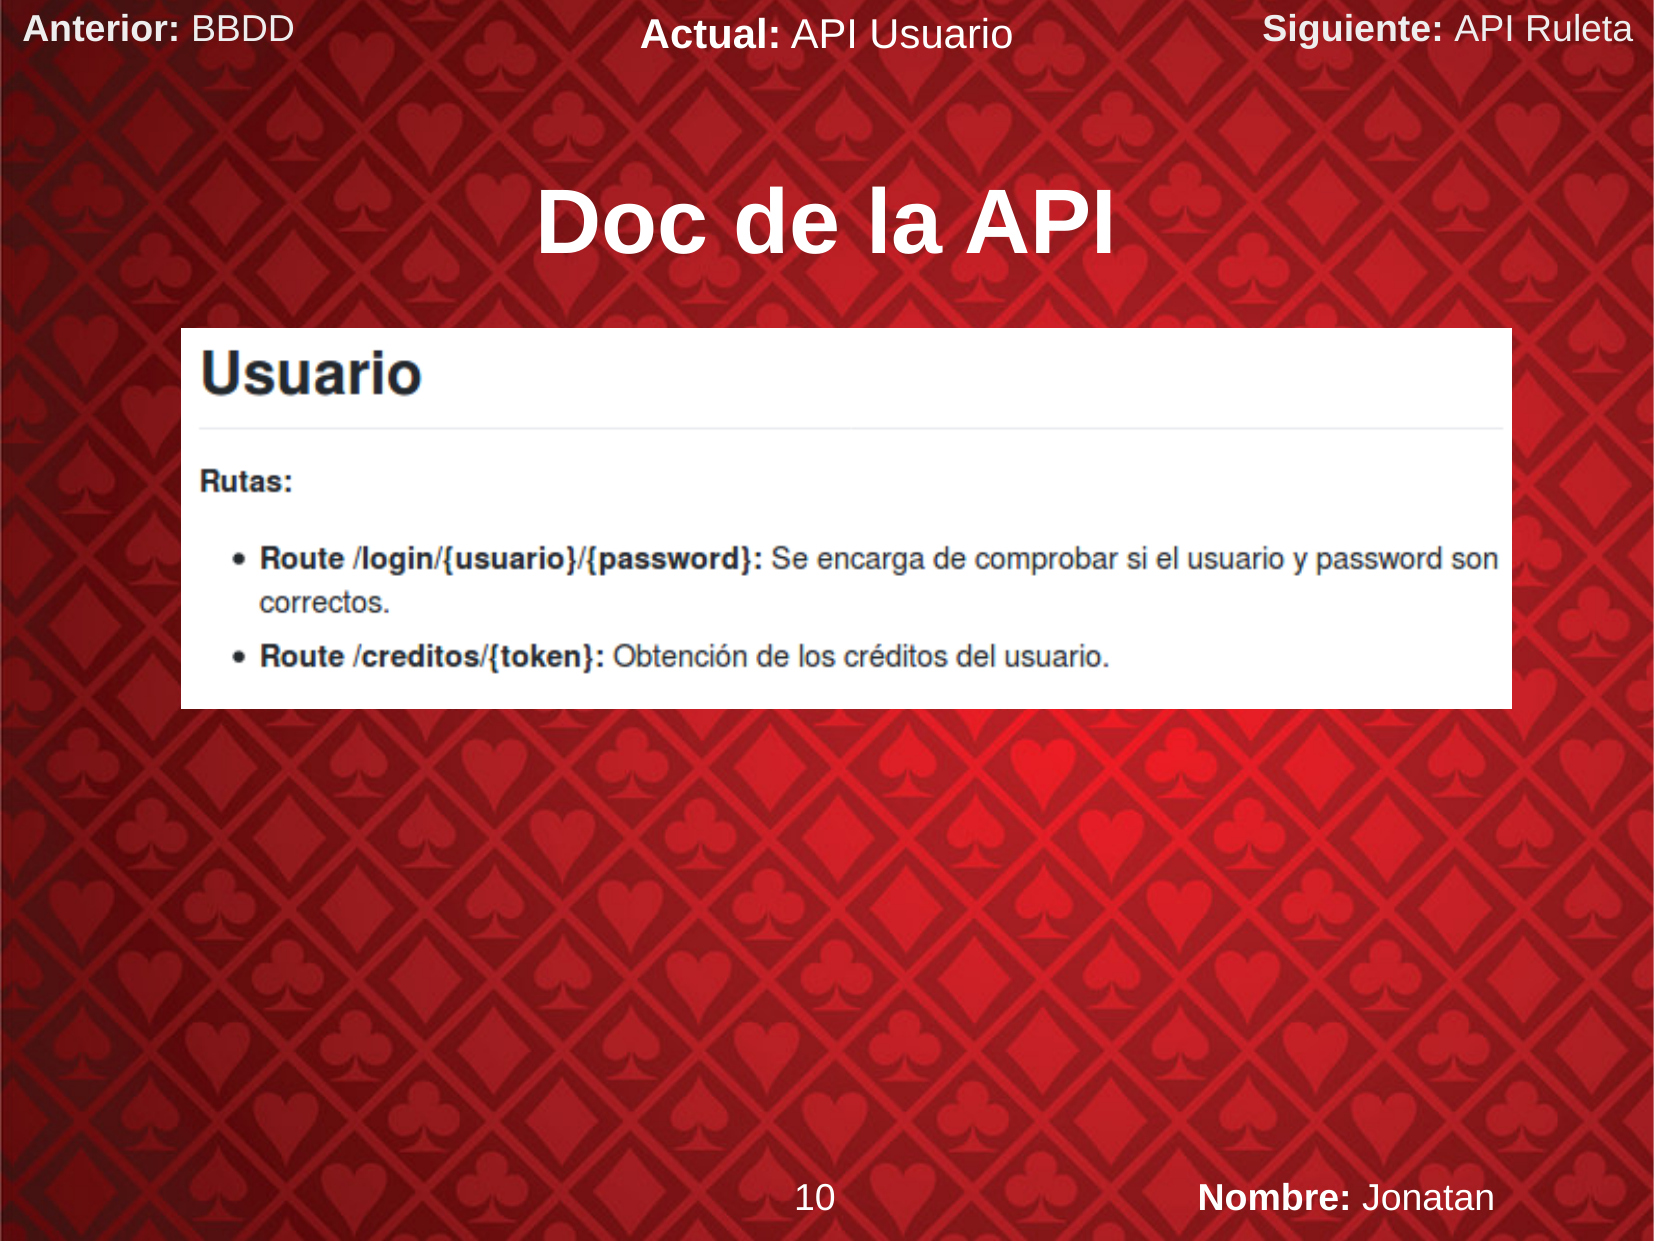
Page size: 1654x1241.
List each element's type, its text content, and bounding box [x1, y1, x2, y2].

title Doc de la API [82, 118, 1571, 326]
picture [0, 0, 1654, 1241]
text_box Nombre: Jonatan [1099, 1169, 1630, 1227]
text_box Anterior: BBDD [11, 7, 343, 71]
text_box Siguiente: API Ruleta [1251, 7, 1654, 50]
text_box 10 [531, 1169, 1099, 1227]
text_box Actual: API Usuario [555, 3, 1099, 71]
